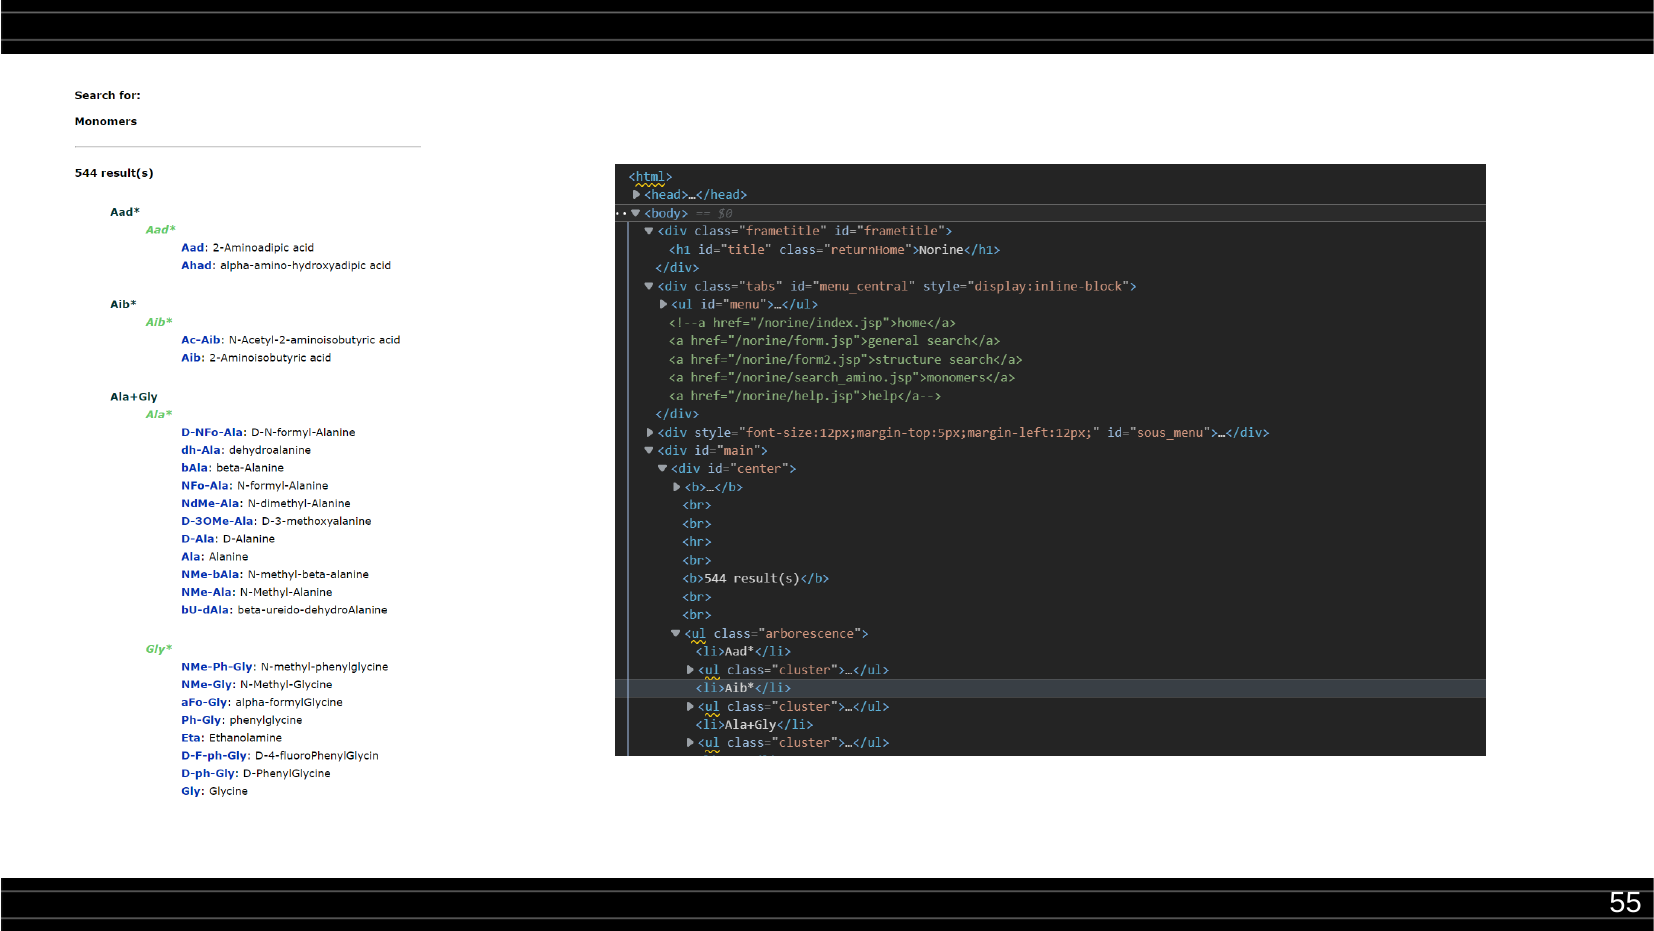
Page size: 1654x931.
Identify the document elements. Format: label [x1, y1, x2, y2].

picture [45, 74, 421, 820]
picture [1, 0, 1654, 54]
picture [1, 878, 1654, 931]
picture [615, 164, 1486, 756]
